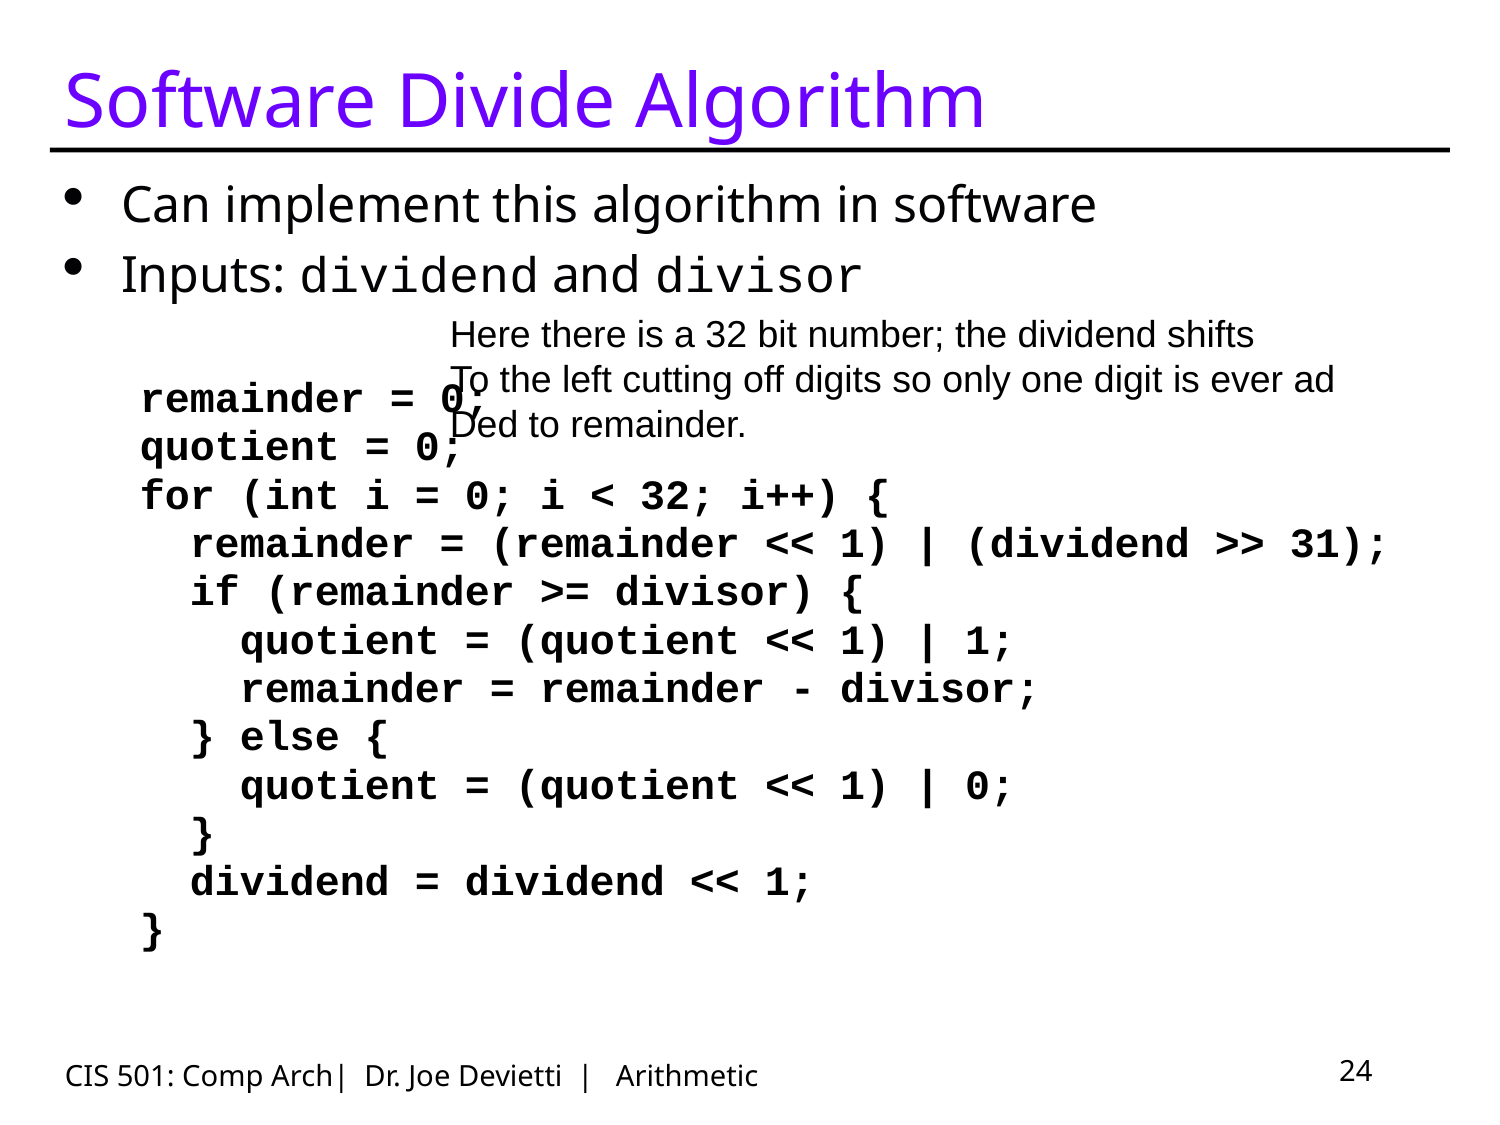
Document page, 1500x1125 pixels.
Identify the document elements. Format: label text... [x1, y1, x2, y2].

text_box Software Divide Algorithm [49, 37, 1363, 150]
text_box CIS 501: Comp Arch| Dr. Joe Devietti | Arithmetic [49, 1049, 988, 1100]
text_box Can implement this algorithm in software Inputs: dividend and divisor remainder = 0; quotient = 0; for (int i = 0; i < 32; i++) { remainder = (remainder << 1) | (dividend >> 31); if (remainder >= divisor) { quotient = (quotient << 1) | 1; remainder = remainder - divisor; } else { quotient = (quotient << 1) | 0; } dividend = dividend << 1; } [49, 164, 1450, 1003]
text_box Here there is a 32 bit number; the dividend shifts To the left cutting off digits so only one digit is ever ad Ded to remainder. [435, 303, 1351, 444]
text_box <number> [1074, 1049, 1388, 1100]
